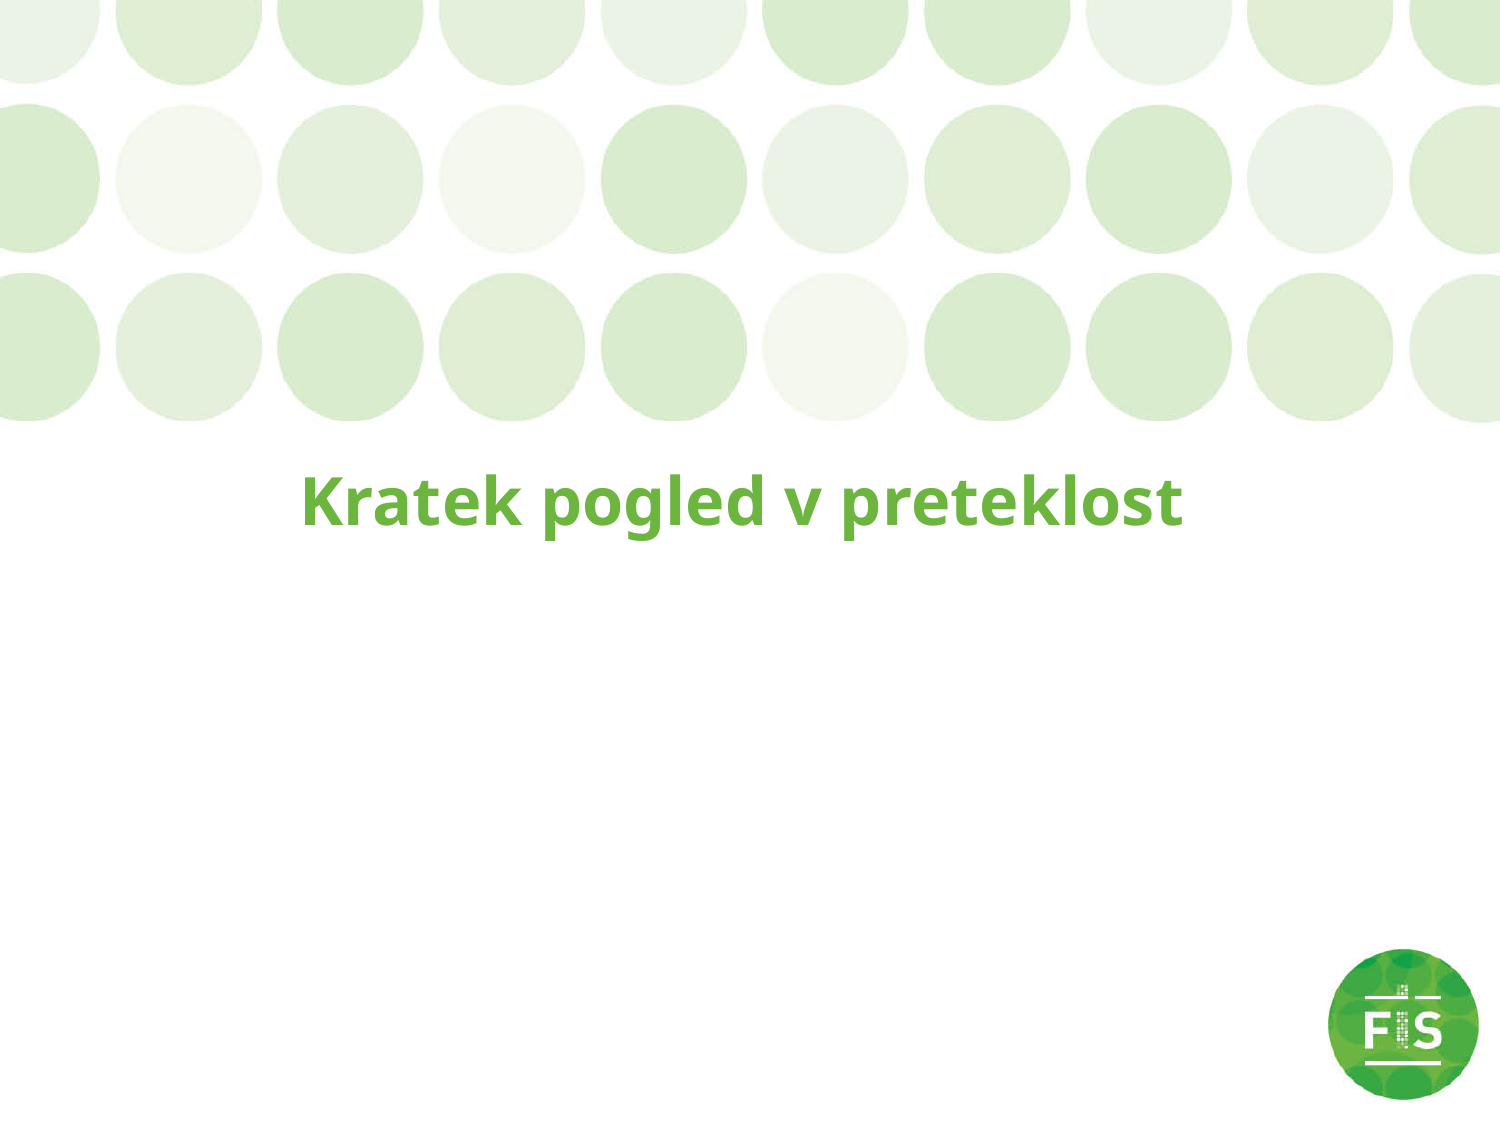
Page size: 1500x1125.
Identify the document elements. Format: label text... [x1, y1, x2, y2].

title Kratek pogled v preteklost [67, 460, 1418, 756]
picture [0, 0, 1500, 1125]
